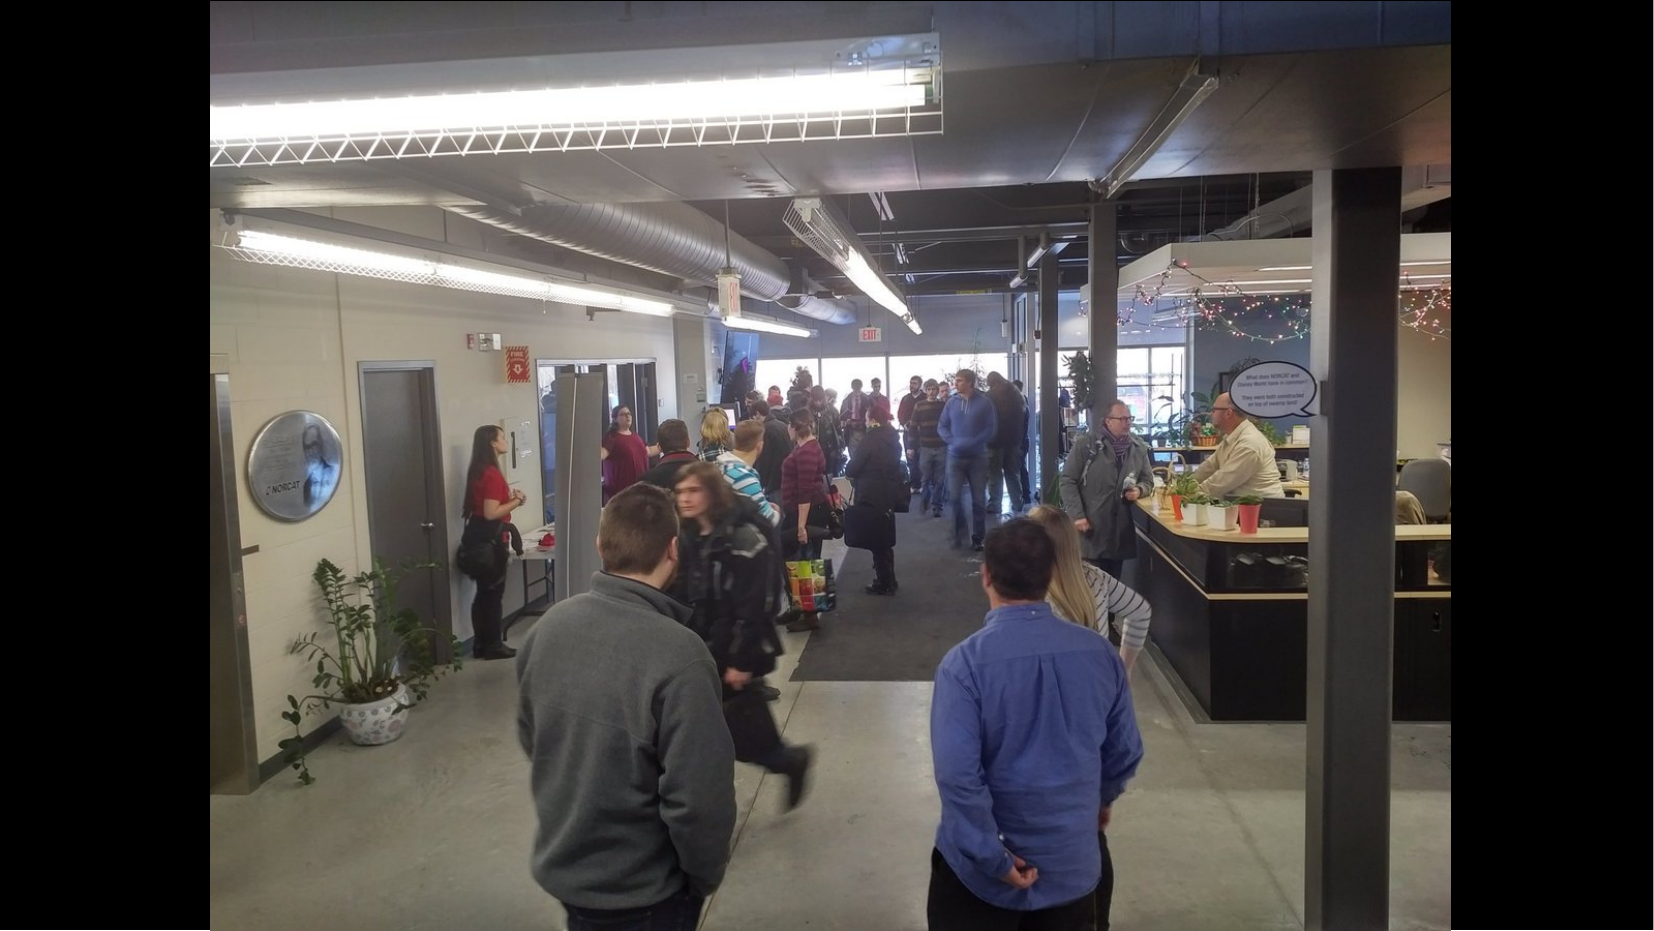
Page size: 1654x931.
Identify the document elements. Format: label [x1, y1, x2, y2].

picture [210, 1, 1451, 931]
